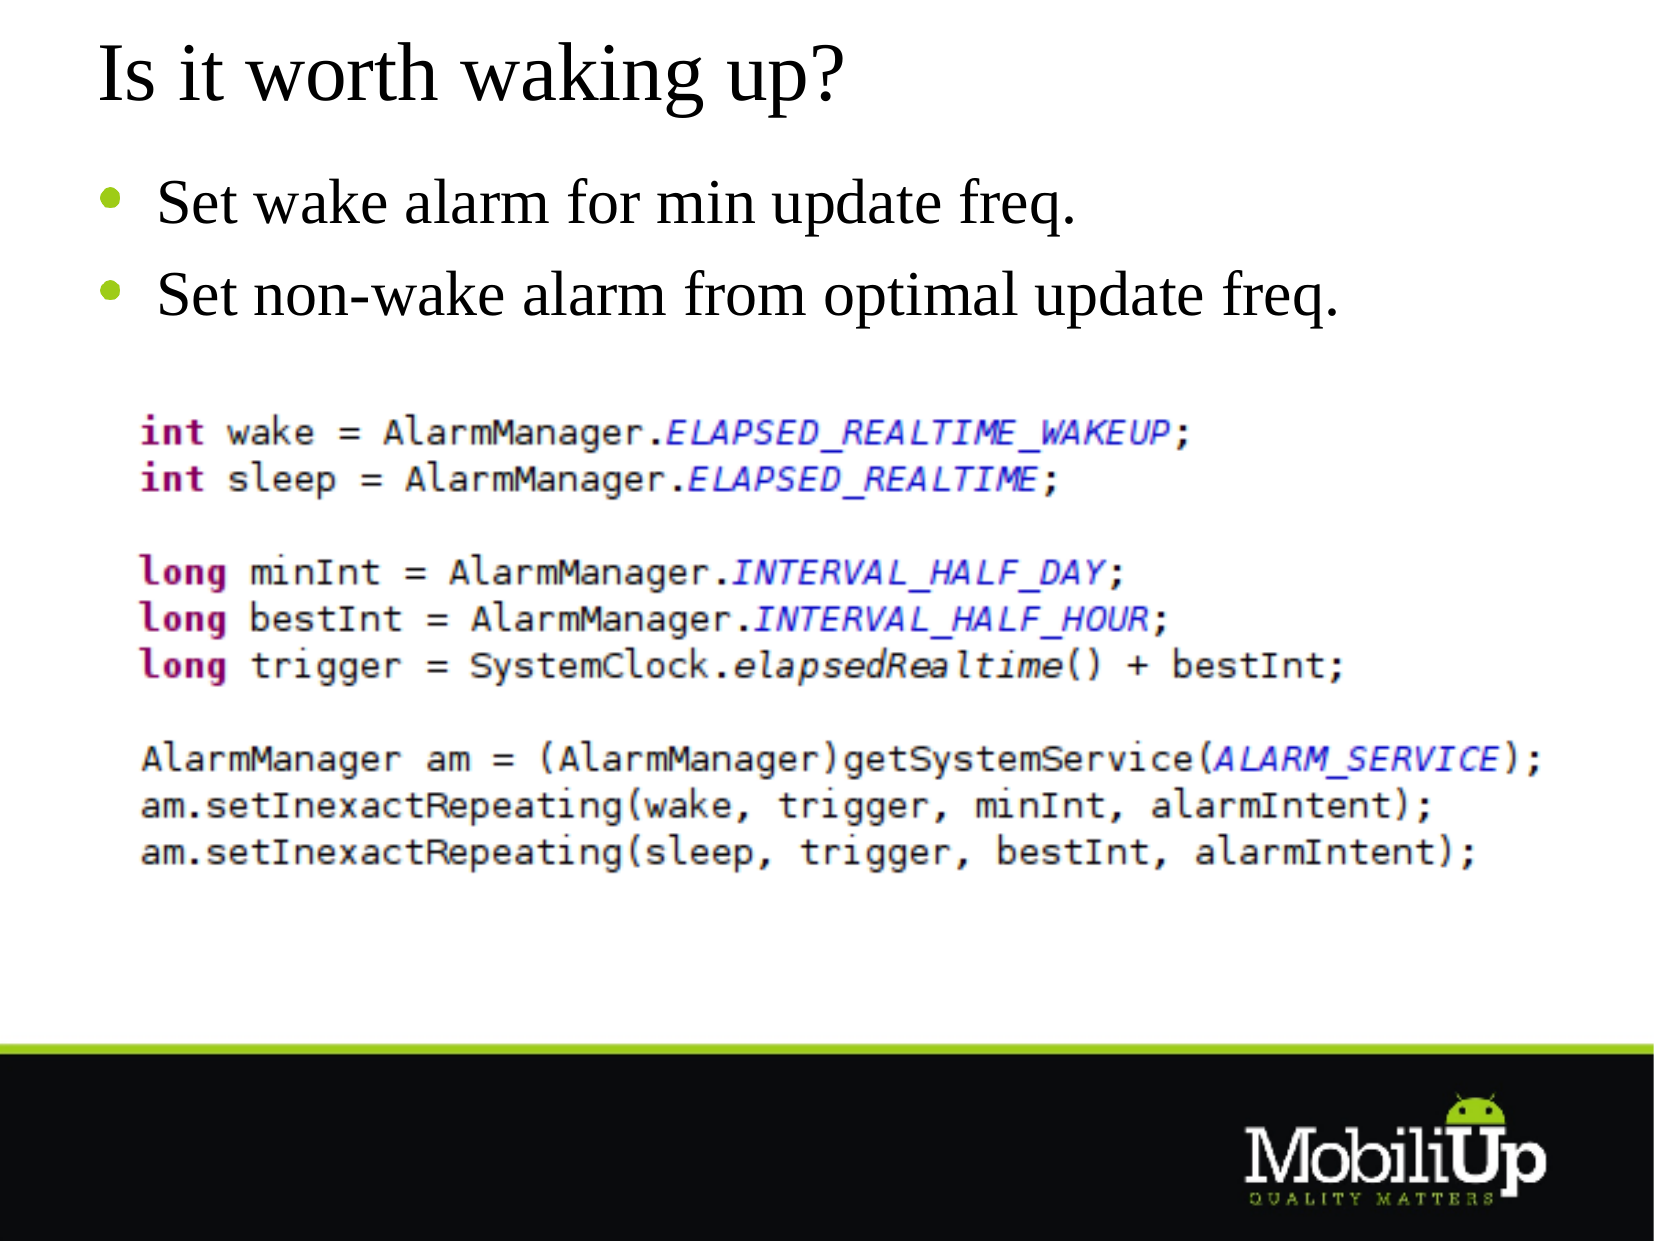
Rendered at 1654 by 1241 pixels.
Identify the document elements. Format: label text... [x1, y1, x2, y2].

title Is it worth waking up? [82, 9, 1571, 125]
picture [0, 0, 1654, 1241]
list Set wake alarm for min update freq. Set non-wake alarm from optimal update freq. [85, 151, 1574, 396]
